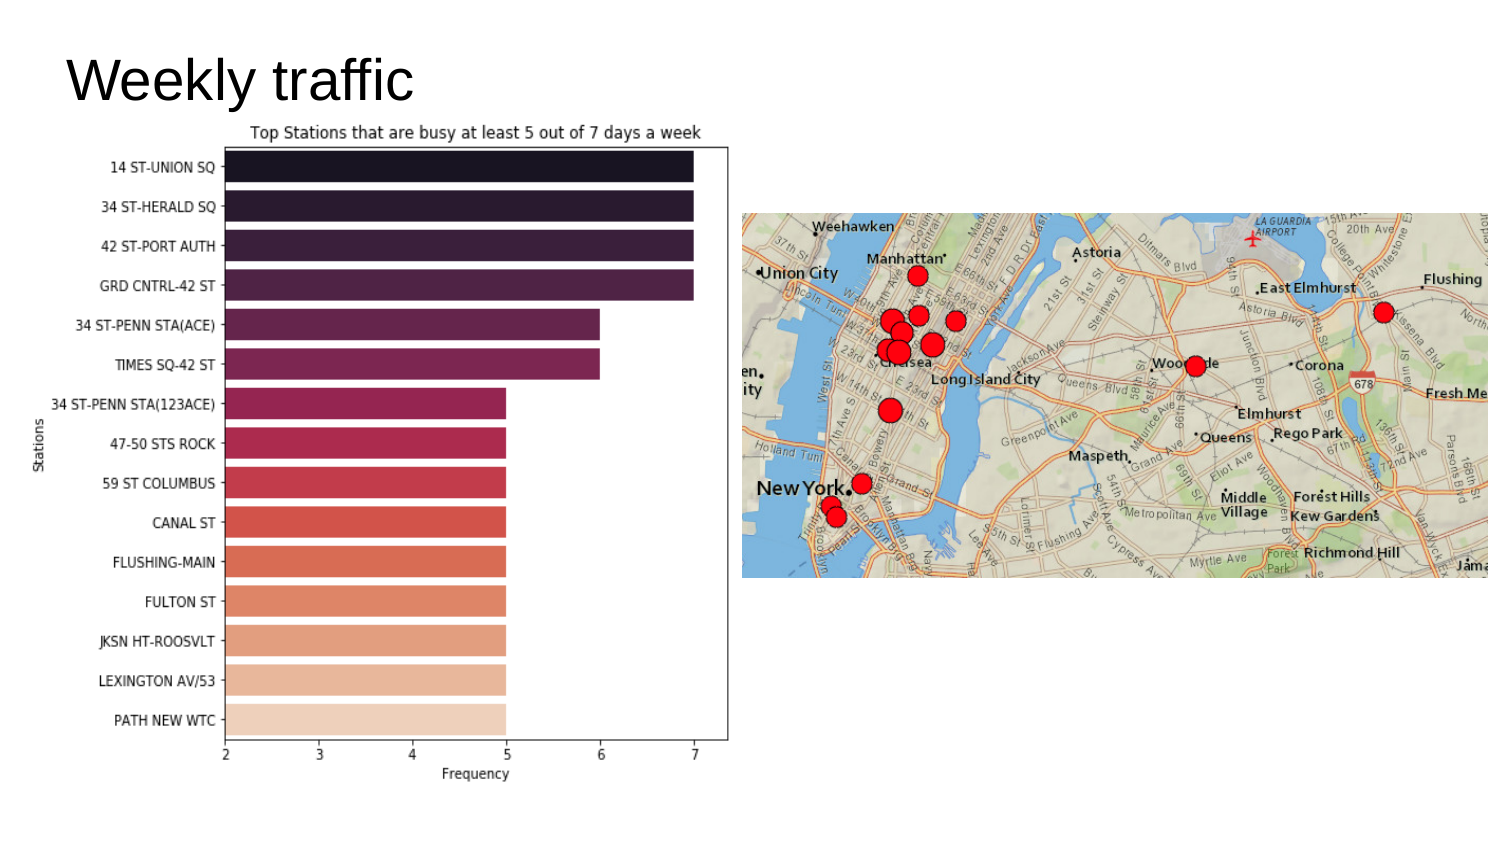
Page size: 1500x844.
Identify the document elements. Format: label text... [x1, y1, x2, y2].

title Weekly traffic [51, 27, 1449, 122]
picture [24, 121, 1488, 794]
